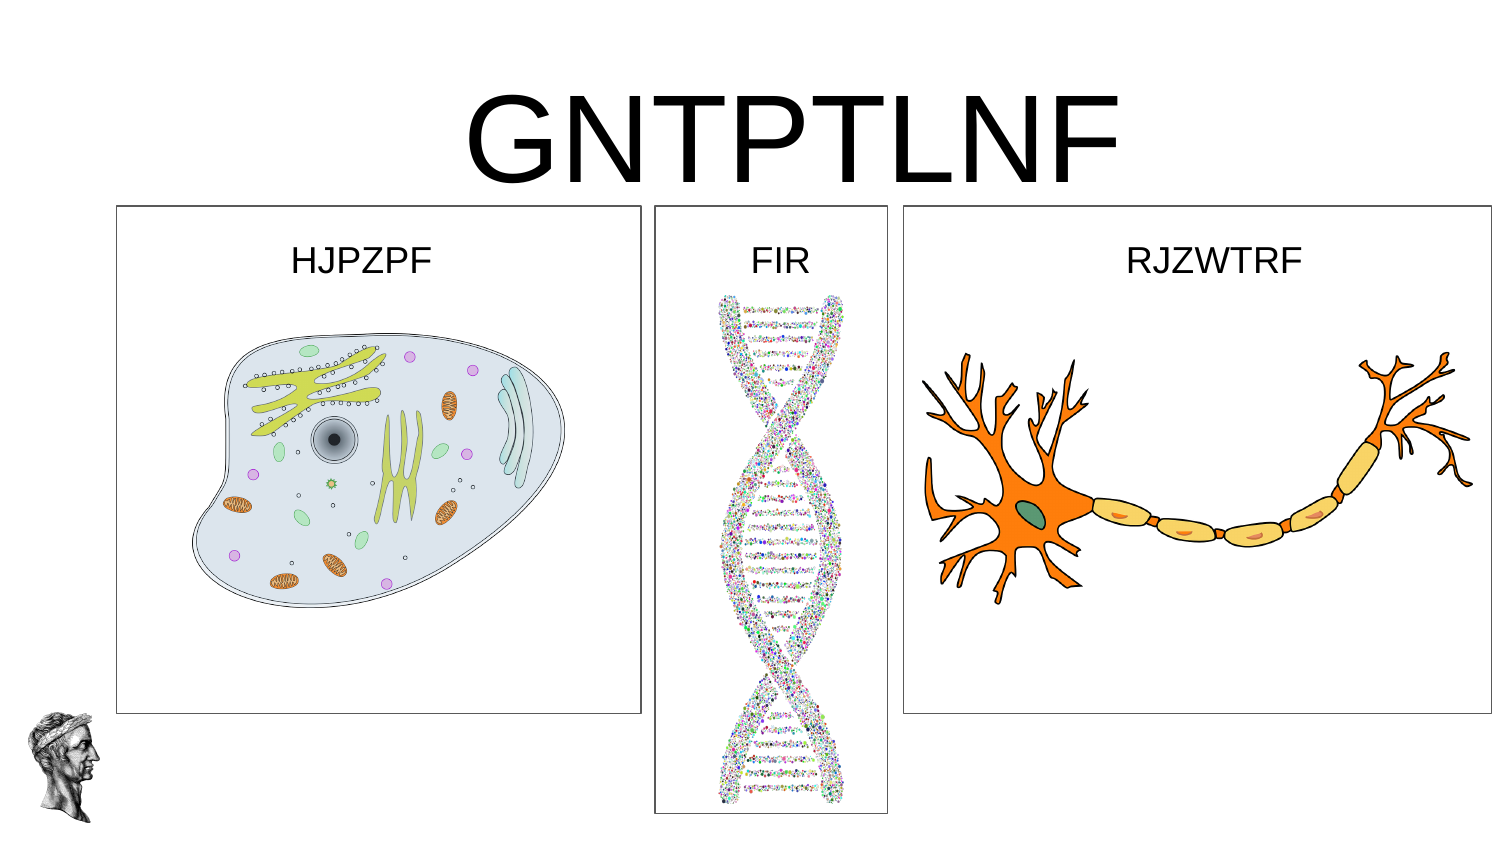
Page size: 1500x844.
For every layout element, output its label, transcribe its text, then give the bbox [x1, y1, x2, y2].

picture [922, 340, 1473, 616]
picture [192, 333, 565, 609]
picture [28, 712, 100, 823]
text_box HJPZPF [270, 221, 453, 299]
picture [674, 295, 888, 804]
text_box FIR [725, 221, 836, 283]
text_box RJZWTRF [1089, 221, 1339, 299]
text_box GNTPTLNF [114, 42, 1473, 196]
